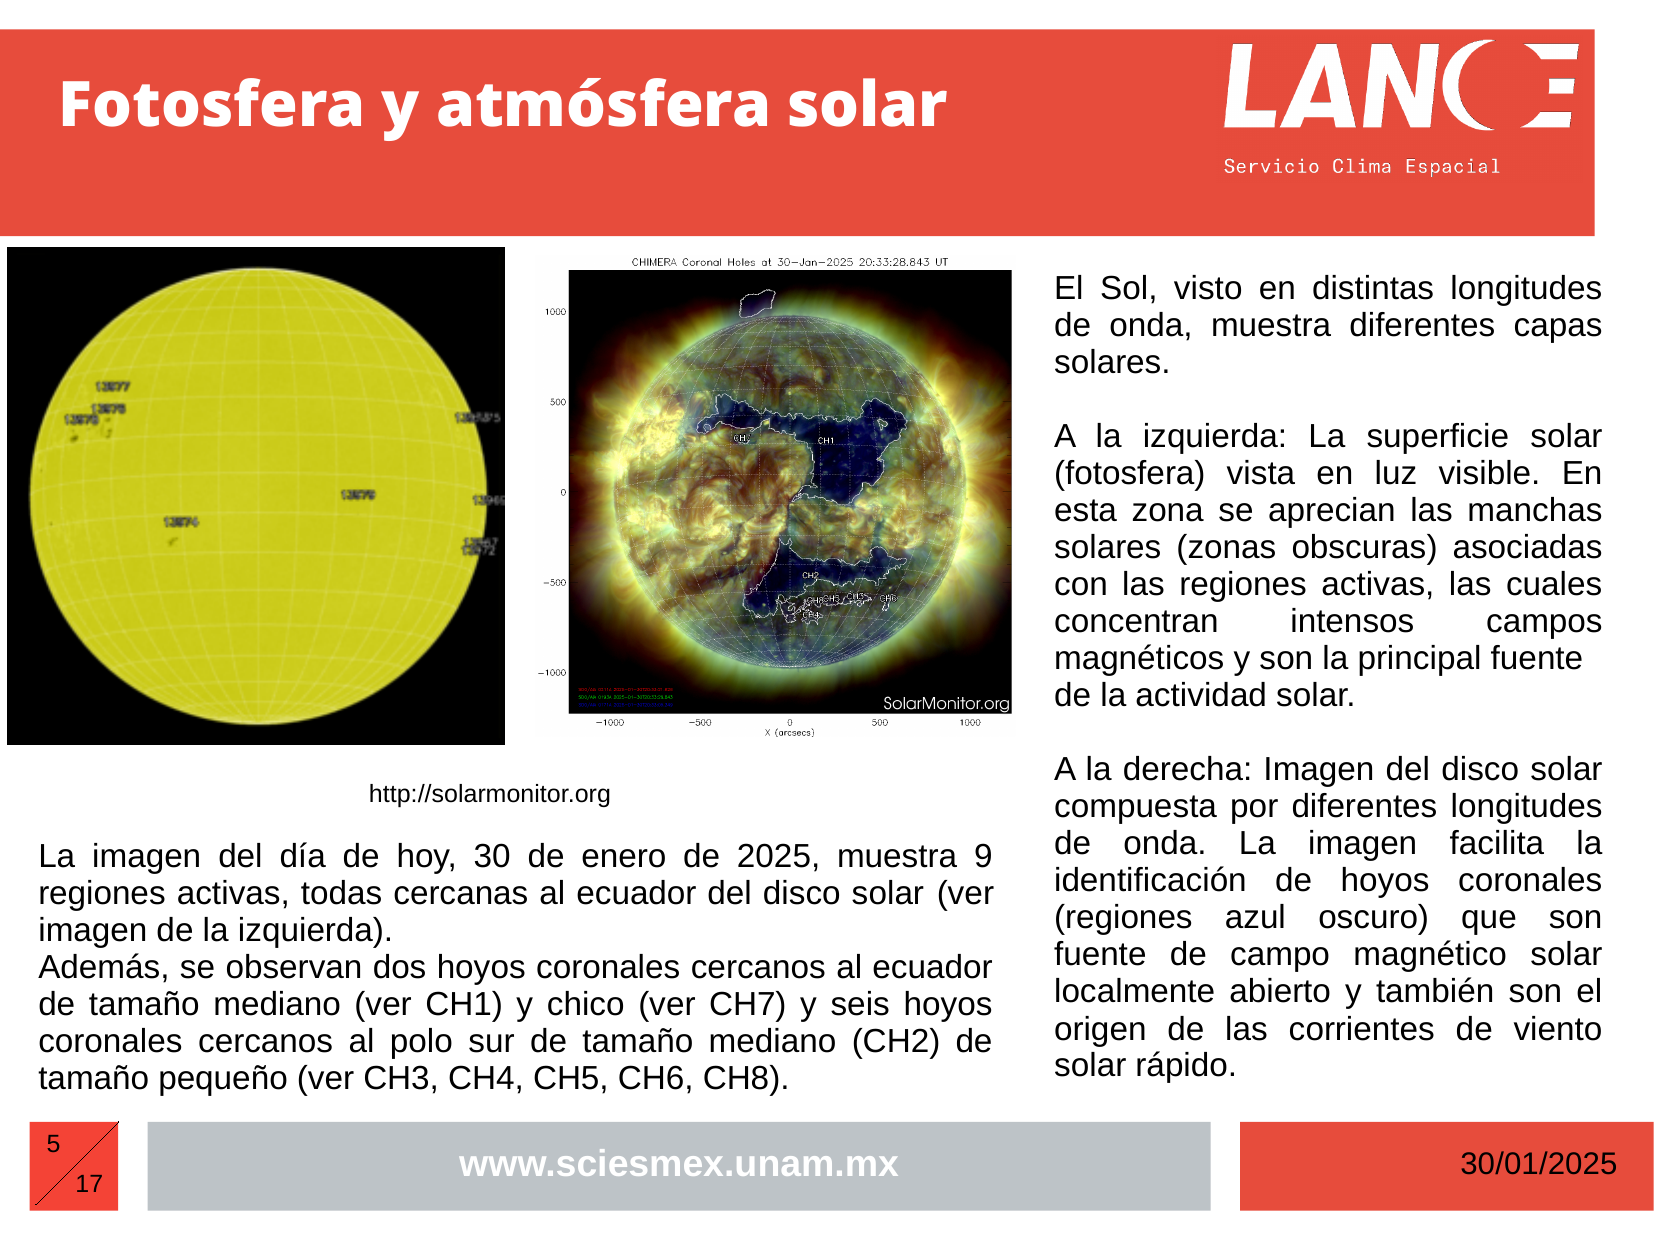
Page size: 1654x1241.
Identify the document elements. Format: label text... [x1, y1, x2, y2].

picture [535, 255, 1016, 737]
text_box 17 [0, 1147, 119, 1205]
text_box <número> [31, 1121, 176, 1170]
text_box www.sciesmex.unam.mx [153, 1121, 1205, 1205]
picture [7, 247, 505, 745]
text_box http://solarmonitor.org [354, 772, 875, 815]
title Fotosfera y atmósfera solar [59, 58, 1595, 207]
picture [1216, 35, 1583, 184]
text_box 30/01/2025 [1424, 1121, 1654, 1205]
text_box La imagen del día de hoy, 30 de enero de 2025, muestra 9 regiones activas, todas cercanas al ecuador del disco solar (ver imagen de la izquierda). Además, se observan dos hoyos coronales cercanos al ecuador de tamaño mediano (ver CH1) y chico (ver CH7) y seis hoyos coronales cercanos al polo sur de tamaño mediano (CH2) de tamaño pequeño (ver CH3, CH4, CH5, CH6, CH8). [23, 830, 1029, 1105]
text_box El Sol, visto en distintas longitudes de onda, muestra diferentes capas solares. A la izquierda: La superficie solar (fotosfera) vista en luz visible. En esta zona se aprecian las manchas solares (zonas obscuras) asociadas con las regiones activas, las cuales concentran intensos campos magnéticos y son la principal fuente de la actividad solar. A la derecha: Imagen del disco solar compuesta por diferentes longitudes de onda. La imagen facilita la identificación de hoyos coronales (regiones azul oscuro) que son fuente de campo magnético solar localmente abierto y también son el origen de las corrientes de viento solar rápido. [1039, 261, 1619, 1092]
